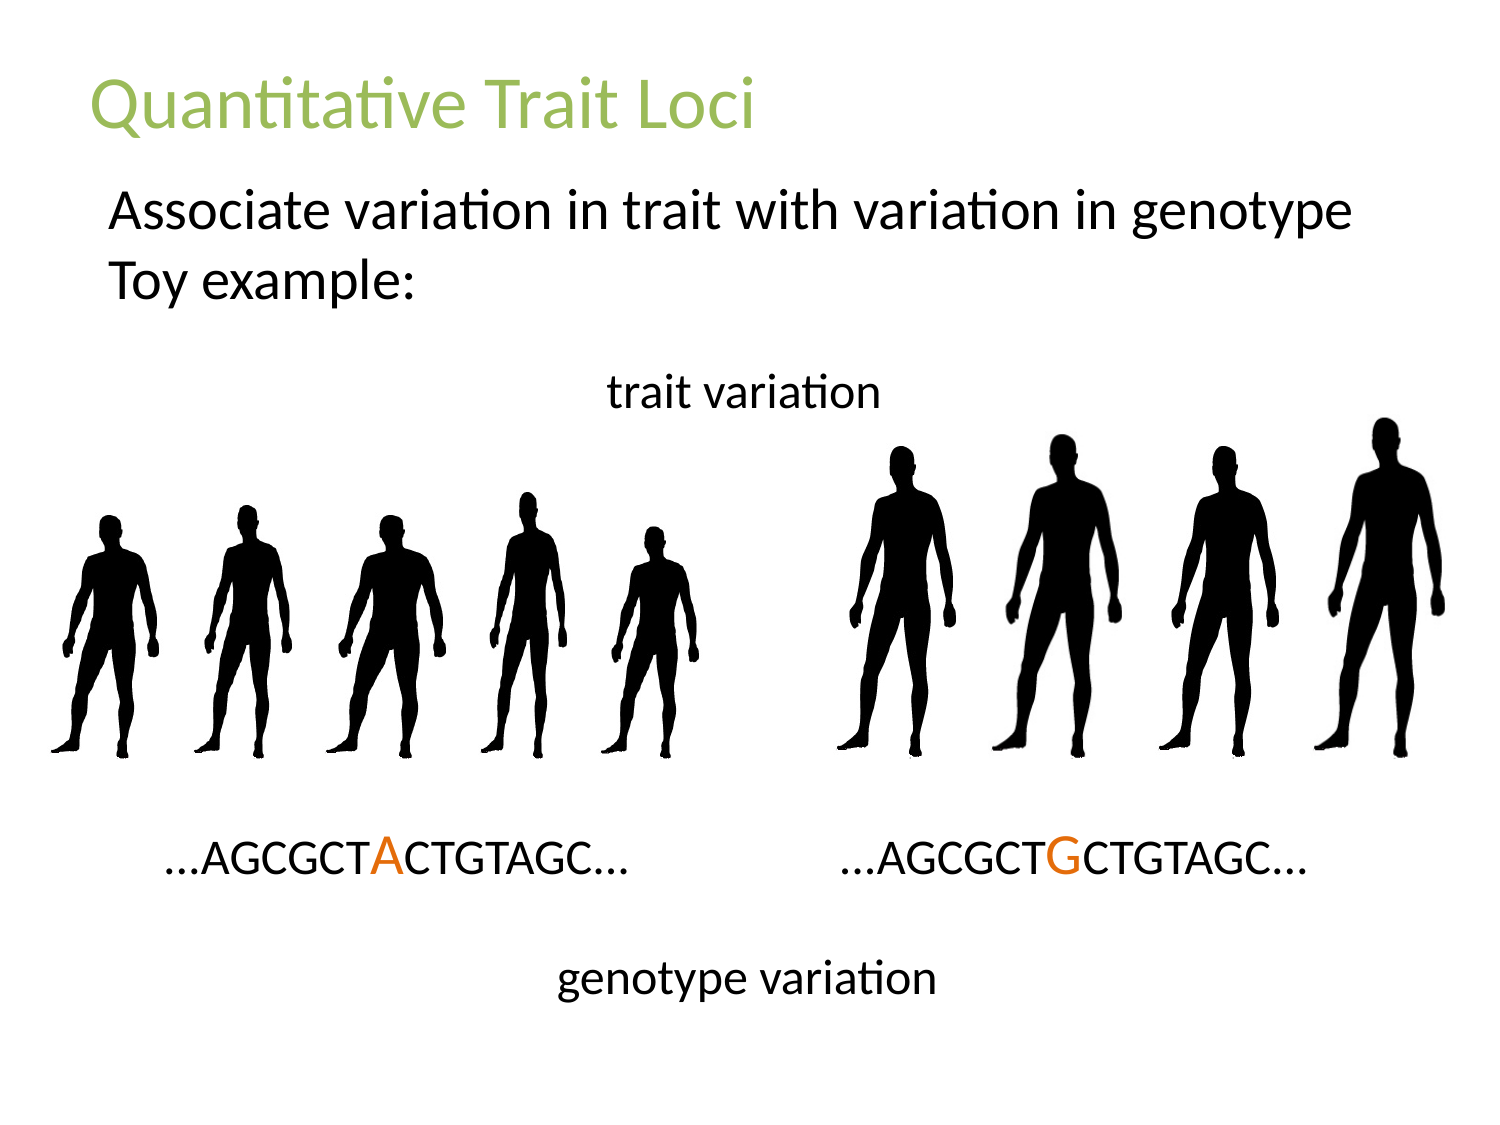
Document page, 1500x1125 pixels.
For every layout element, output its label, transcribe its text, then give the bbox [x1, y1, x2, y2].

text_box Quantitative Trait Loci [74, 45, 1425, 153]
text_box trait variation [591, 351, 908, 427]
picture [832, 439, 961, 759]
picture [1154, 439, 1284, 759]
text_box Associate variation in trait with variation in genotype Toy example: [93, 164, 1418, 1043]
picture [597, 521, 703, 759]
text_box ...AGCGCTGCTGTAGC... [824, 809, 1352, 894]
picture [477, 486, 571, 759]
picture [987, 427, 1128, 759]
picture [1309, 410, 1451, 759]
text_box ...AGCGCTACTGTAGC... [148, 809, 676, 894]
picture [190, 499, 296, 759]
text_box genotype variation [542, 937, 958, 1013]
picture [321, 509, 451, 759]
picture [46, 509, 164, 759]
